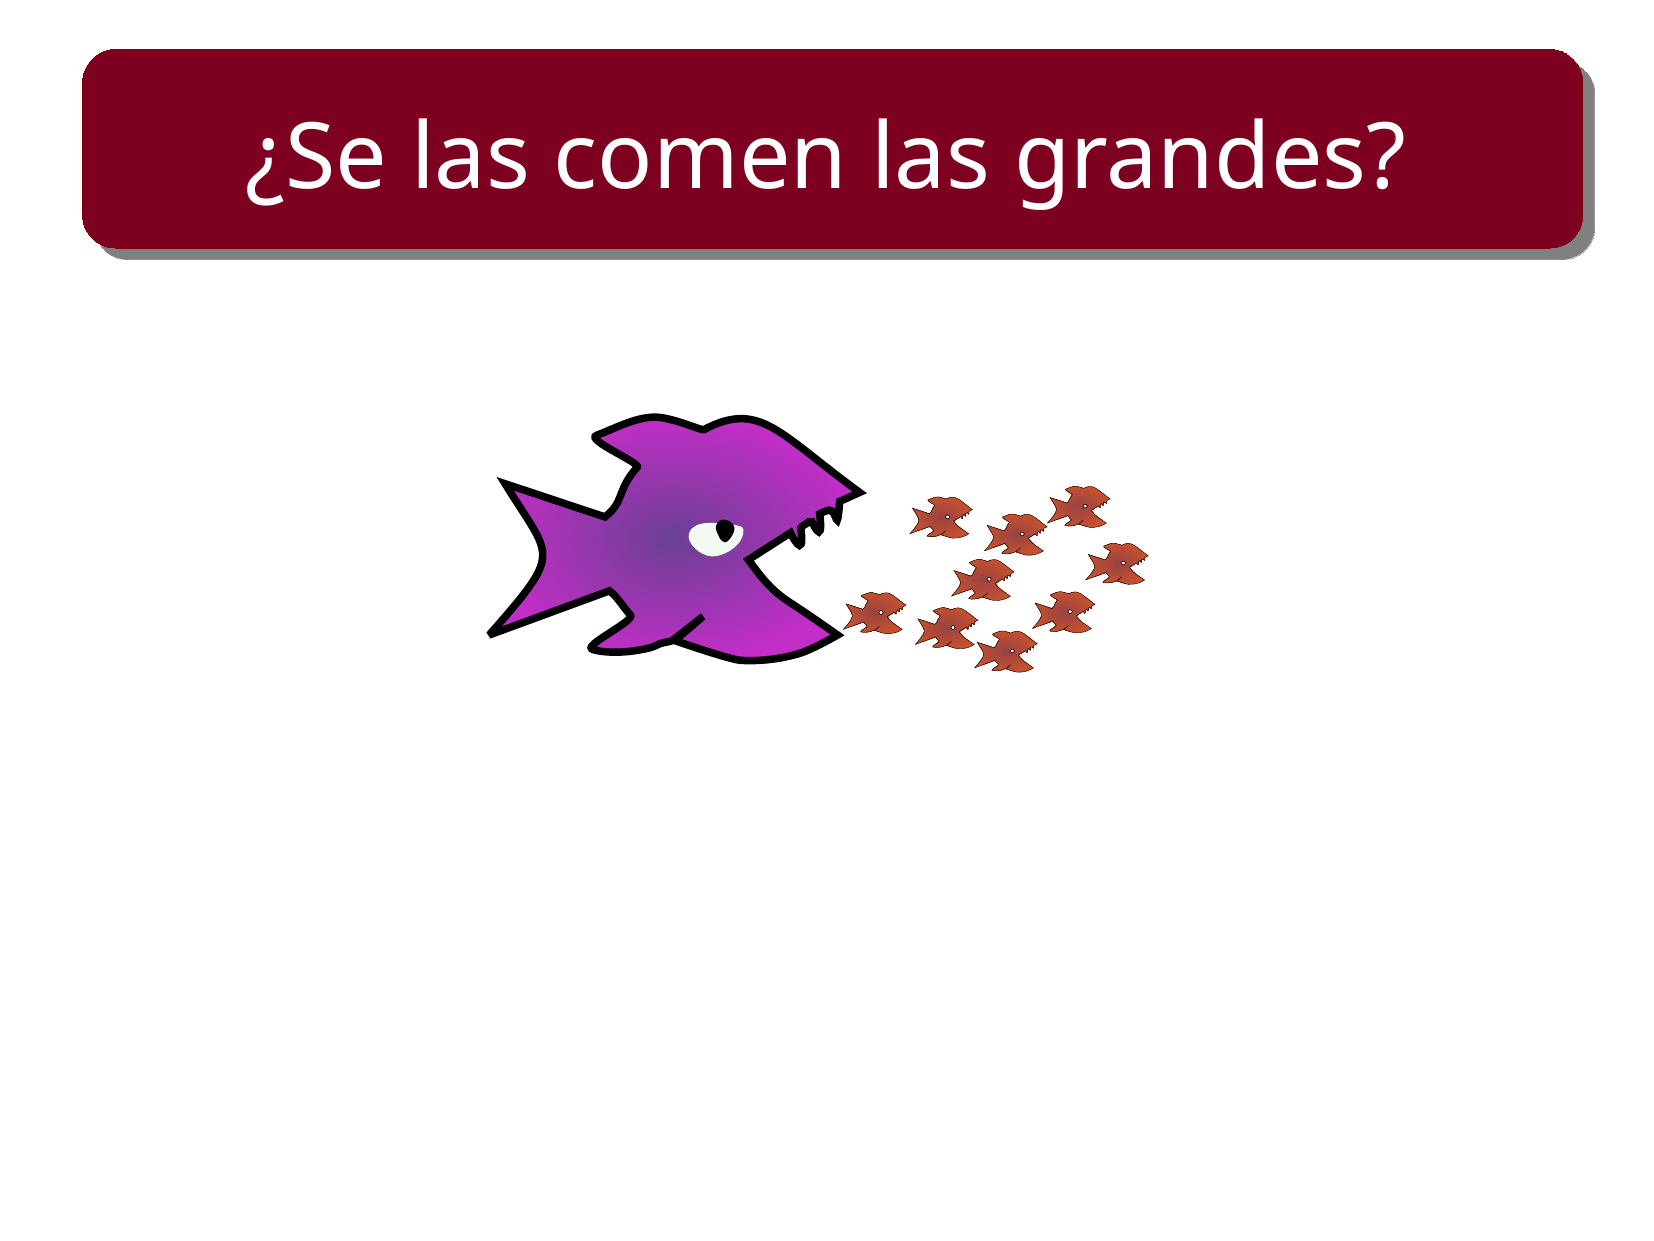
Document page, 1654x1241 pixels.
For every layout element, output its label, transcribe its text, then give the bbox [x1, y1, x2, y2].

title ¿Se las comen las grandes? [82, 49, 1571, 257]
picture [485, 413, 1149, 673]
